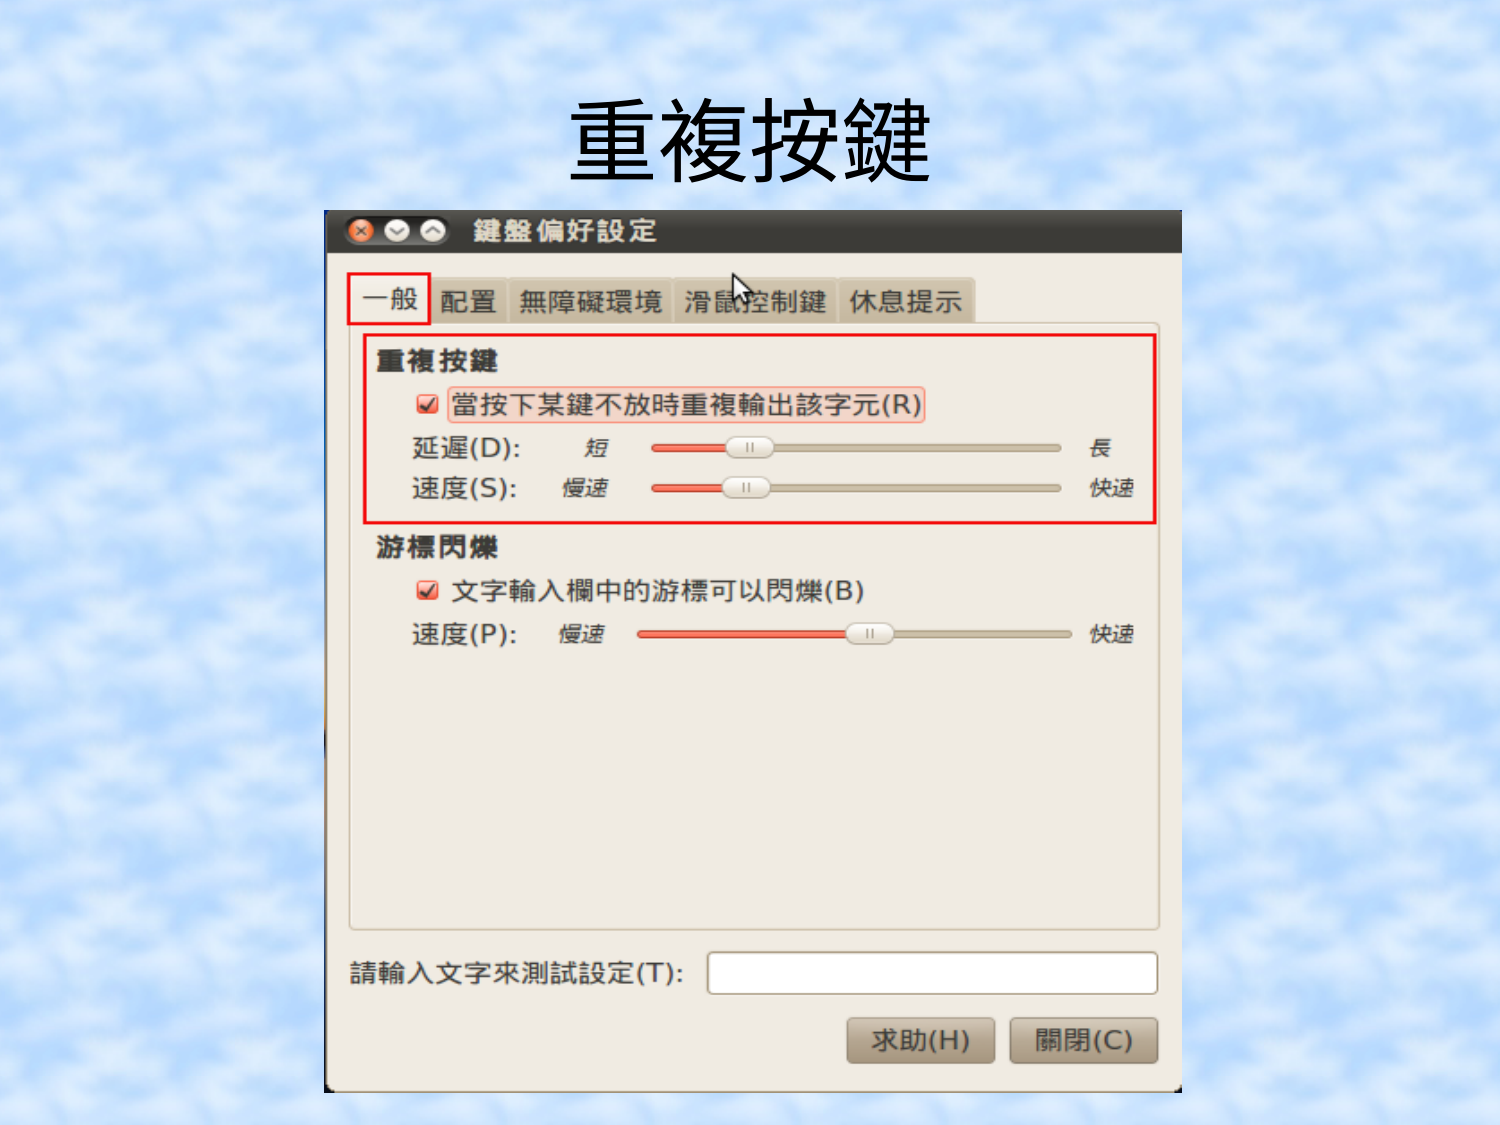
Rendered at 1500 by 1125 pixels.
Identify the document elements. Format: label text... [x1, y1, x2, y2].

title 重複按鍵 [75, 13, 1425, 265]
picture [0, 0, 1500, 1125]
